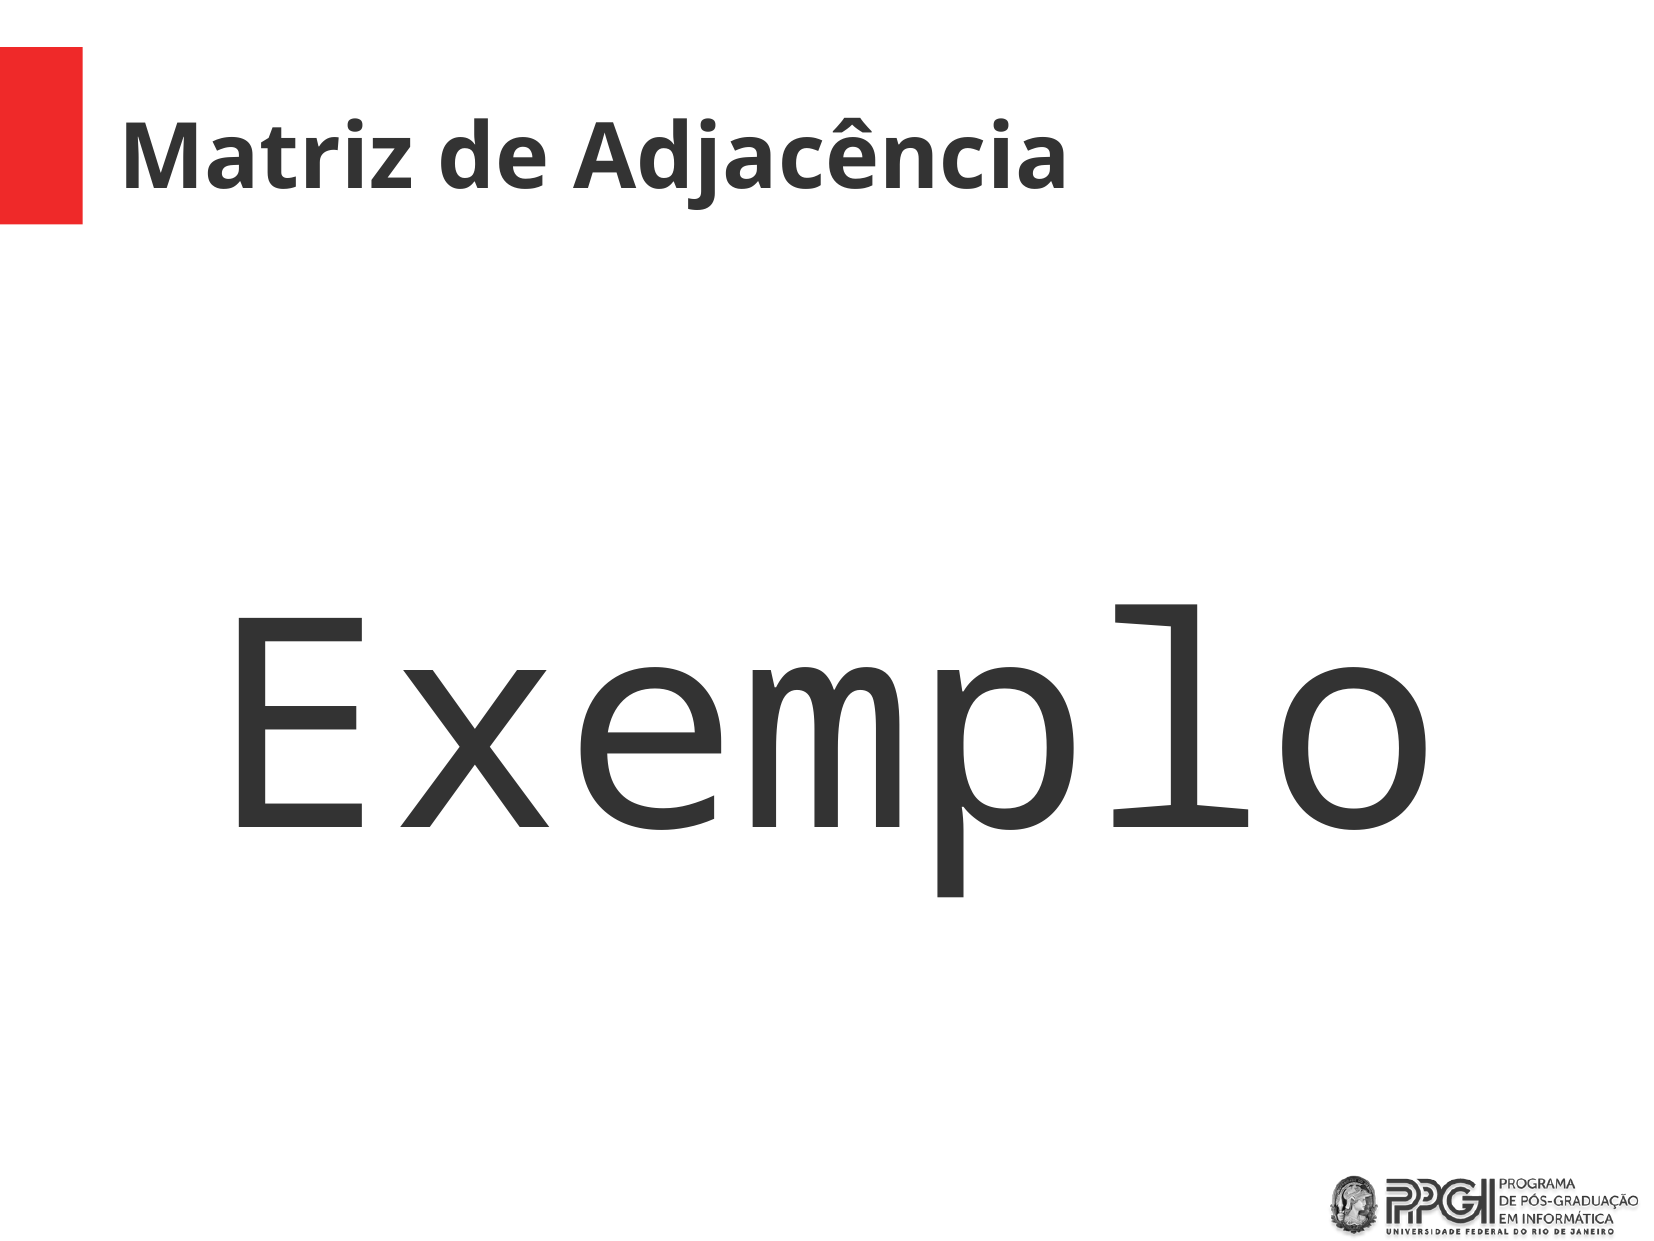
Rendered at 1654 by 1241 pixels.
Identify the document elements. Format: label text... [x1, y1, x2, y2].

list Exemplo [118, 354, 1536, 1074]
title Matriz de Adjacência [118, 49, 1571, 257]
